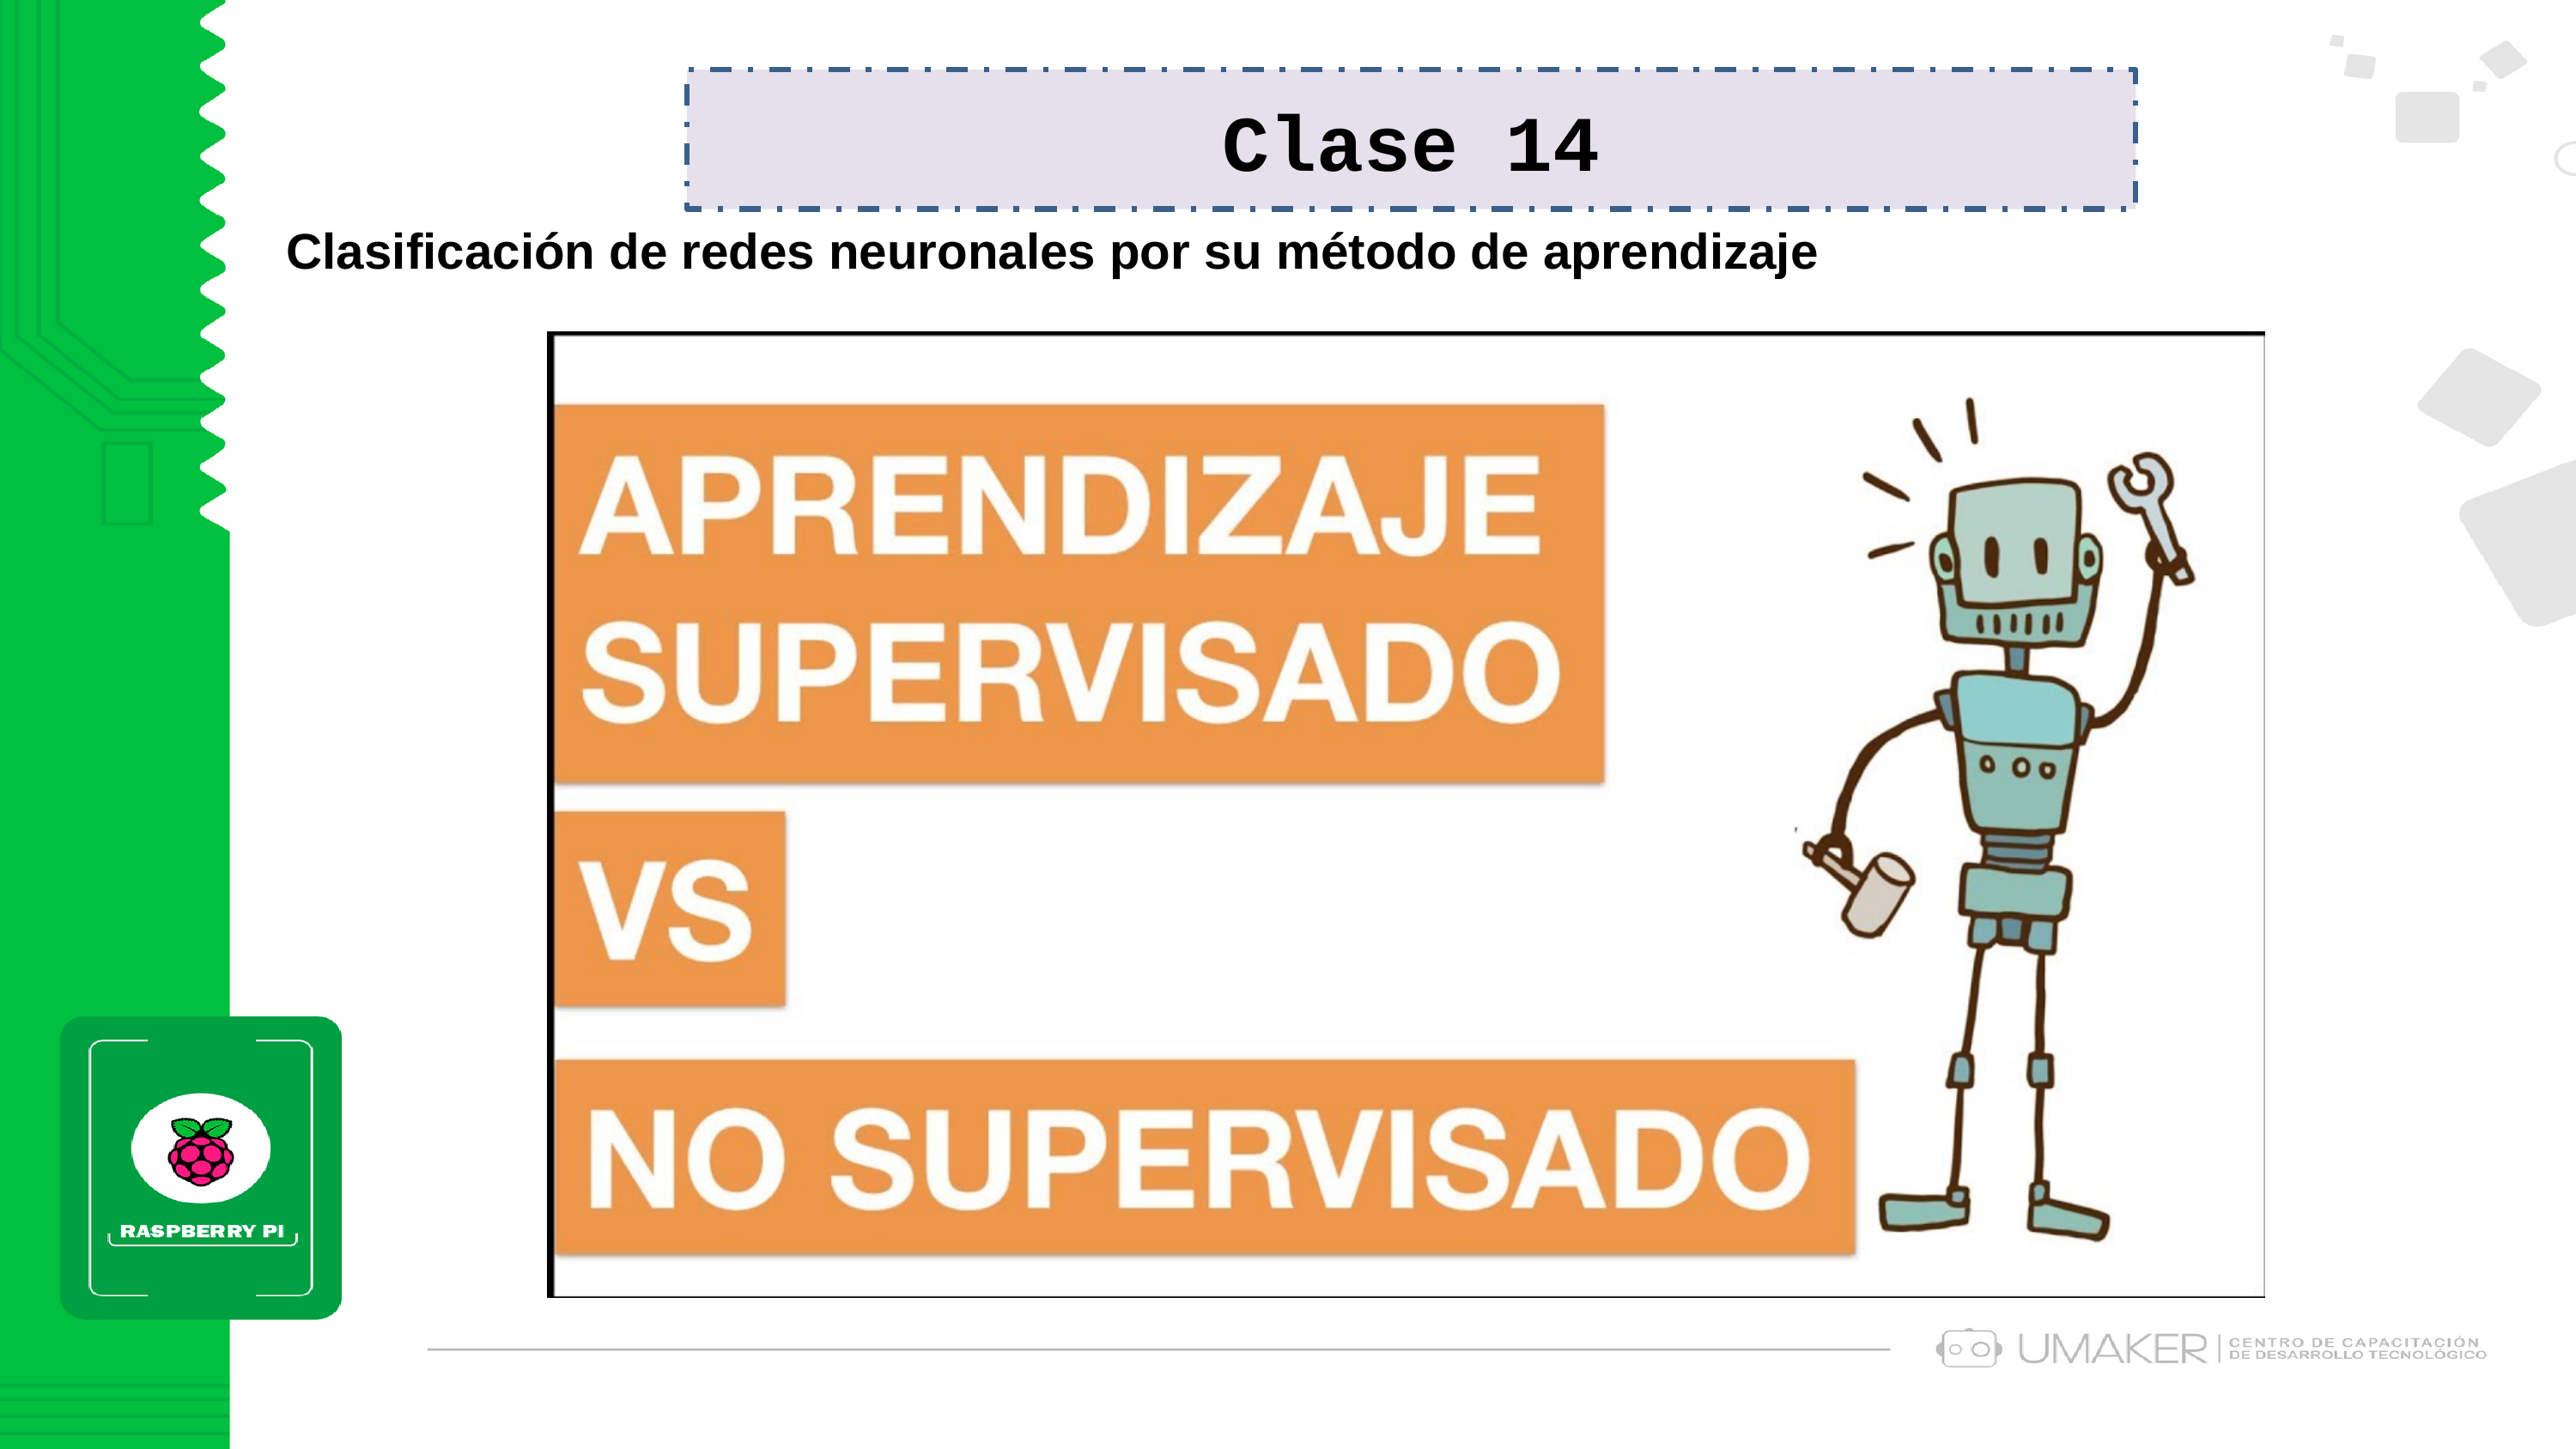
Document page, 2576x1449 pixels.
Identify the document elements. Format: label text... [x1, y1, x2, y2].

text_box Clase 14 [687, 70, 2136, 209]
picture [0, 0, 2576, 1449]
text_box Clasificación de redes neuronales por su método de aprendizaje [243, 213, 2378, 366]
